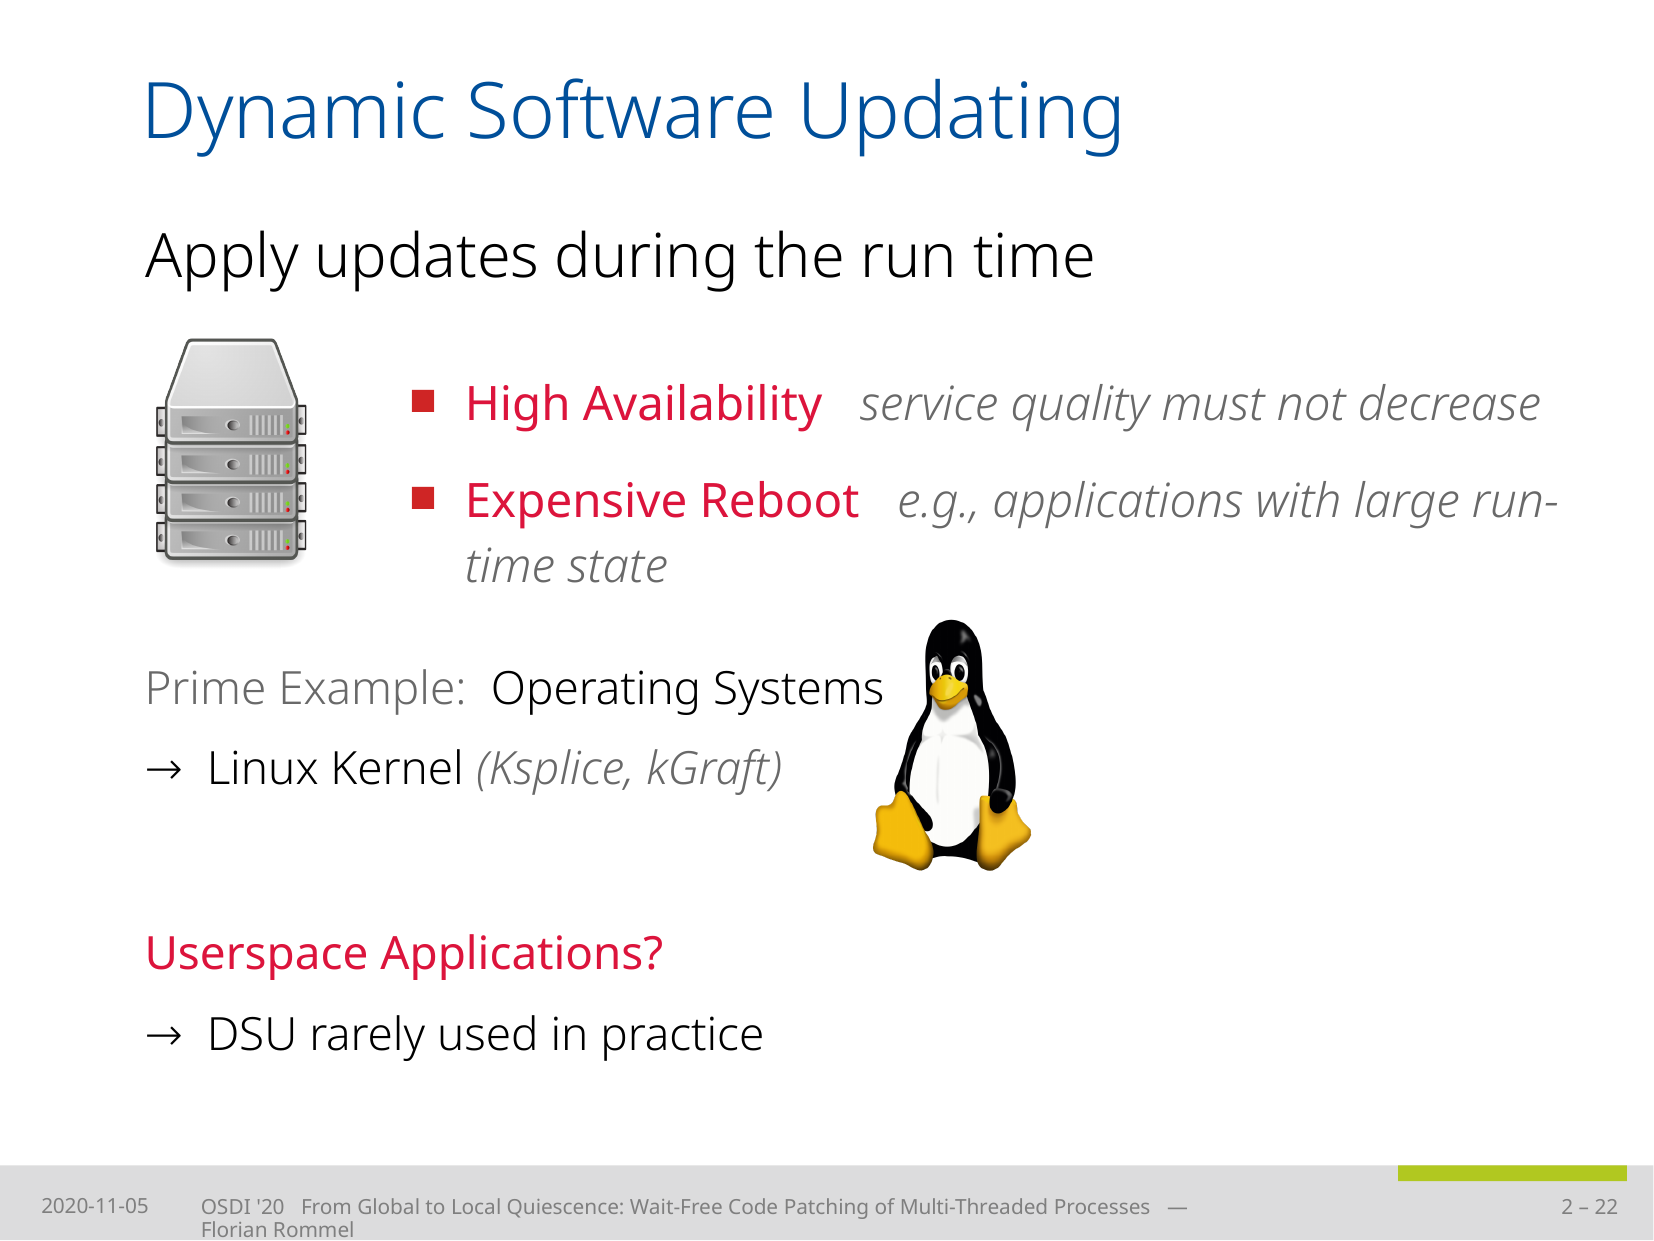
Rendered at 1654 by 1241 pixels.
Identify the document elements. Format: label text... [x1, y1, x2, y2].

list High Availability service quality must not decrease Expensive Reboot e.g., applications with large run-time state [395, 370, 1619, 599]
picture [132, 330, 331, 596]
text_box Userspace Applications? → DSU rarely used in practice [129, 913, 1387, 1147]
title Dynamic Software Updating [141, 55, 1223, 134]
text_box Prime Example: Operating Systems → Linux Kernel (Ksplice, kGraft) [129, 648, 1066, 814]
list Apply updates during the run time [57, 212, 1430, 434]
picture [862, 603, 1040, 648]
picture [862, 814, 1040, 882]
